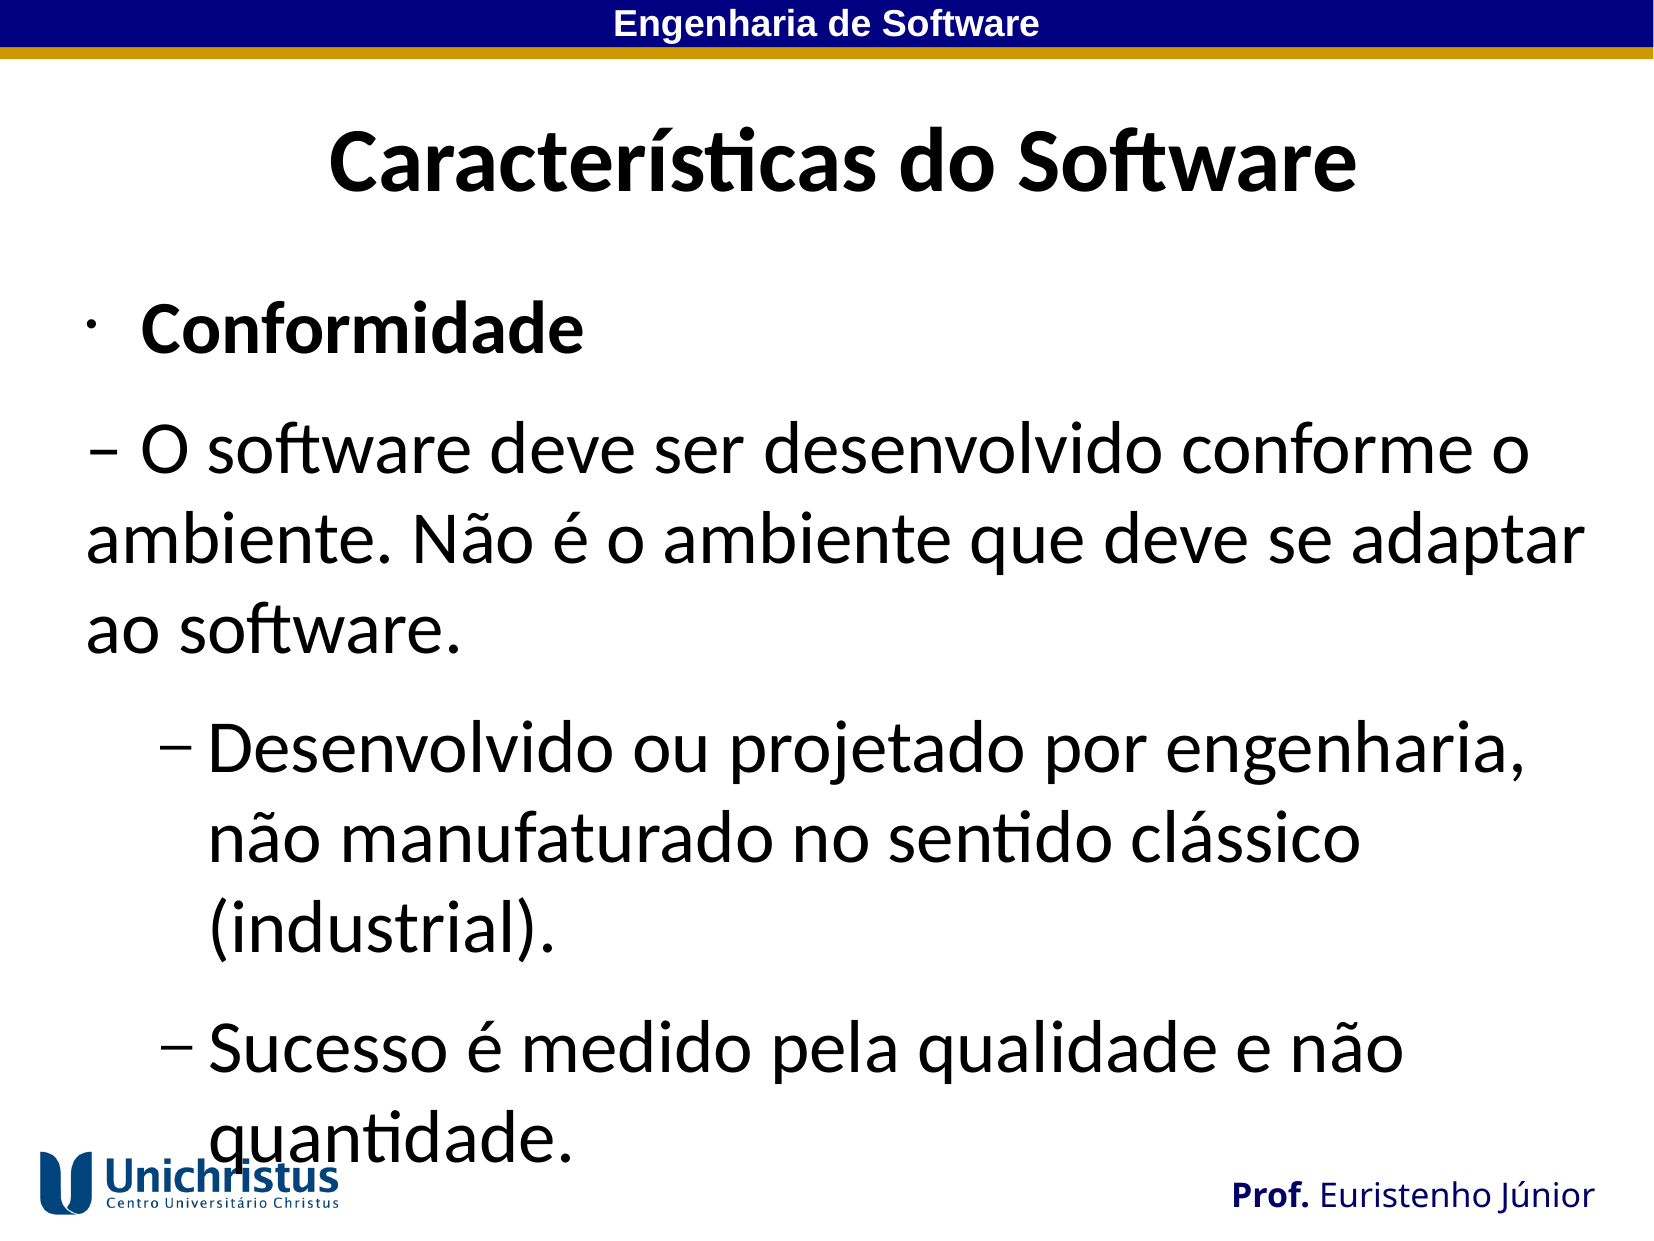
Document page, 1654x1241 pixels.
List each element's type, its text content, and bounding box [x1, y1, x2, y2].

text_box [0, 48, 1654, 60]
title Características do Software [165, 92, 1524, 271]
picture [218, 1148, 236, 1157]
text_box Prof. Euristenho Júnior [1216, 1163, 1654, 1224]
picture [296, 1148, 312, 1158]
picture [35, 1148, 343, 1217]
list Conformidade – O software deve ser desenvolvido conforme o ambiente. Não é o ambiente que deve se adaptar ao software. Desenvolvido ou projetado por engenharia, não manufaturado no sentido clássico (industrial). Sucesso é medido pela qualidade e não quantidade. [70, 271, 1607, 1123]
picture [258, 1148, 275, 1157]
text_box Engenharia de Software [0, 0, 1654, 48]
